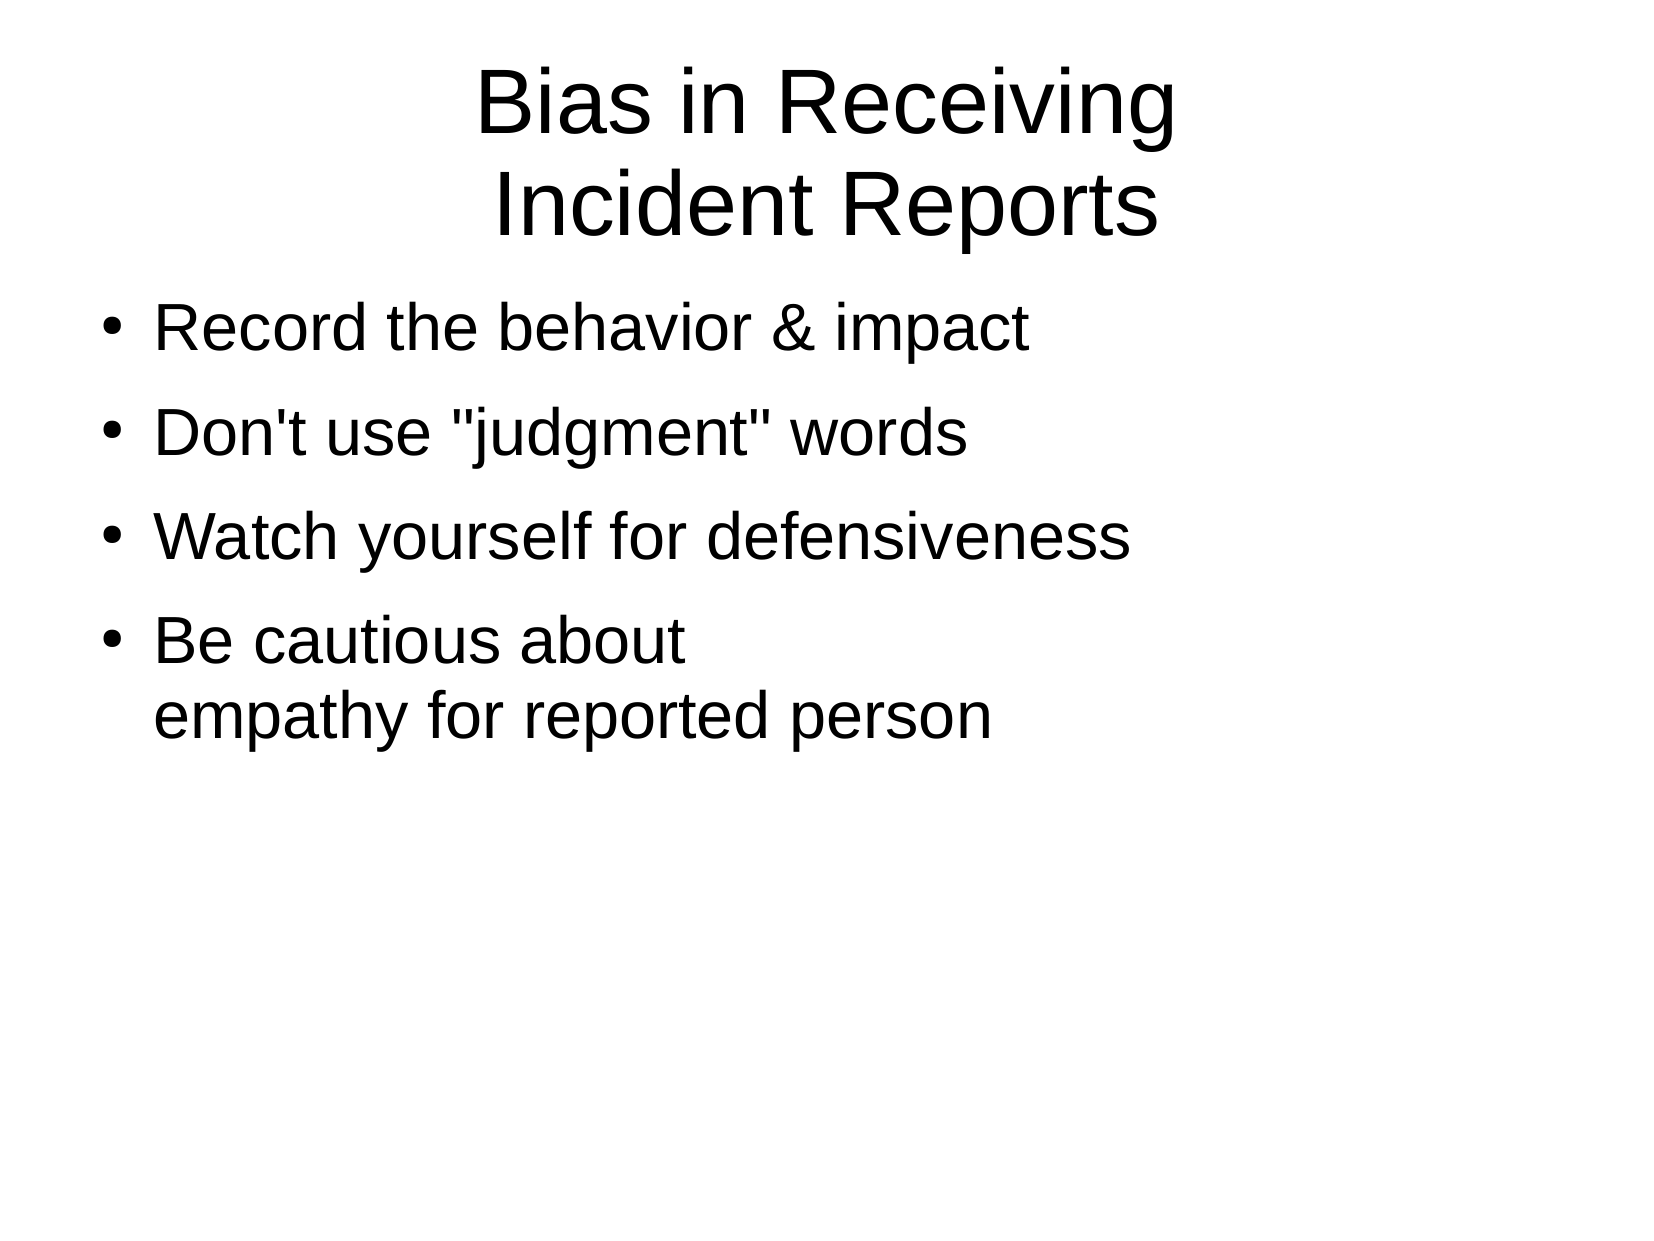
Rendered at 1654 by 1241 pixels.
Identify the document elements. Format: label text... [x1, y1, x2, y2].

title Bias in Receiving Incident Reports [82, 49, 1571, 257]
list Record the behavior & impact Don't use "judgment" words Watch yourself for defensiveness Be cautious about empathy for reported person [82, 290, 1571, 1010]
